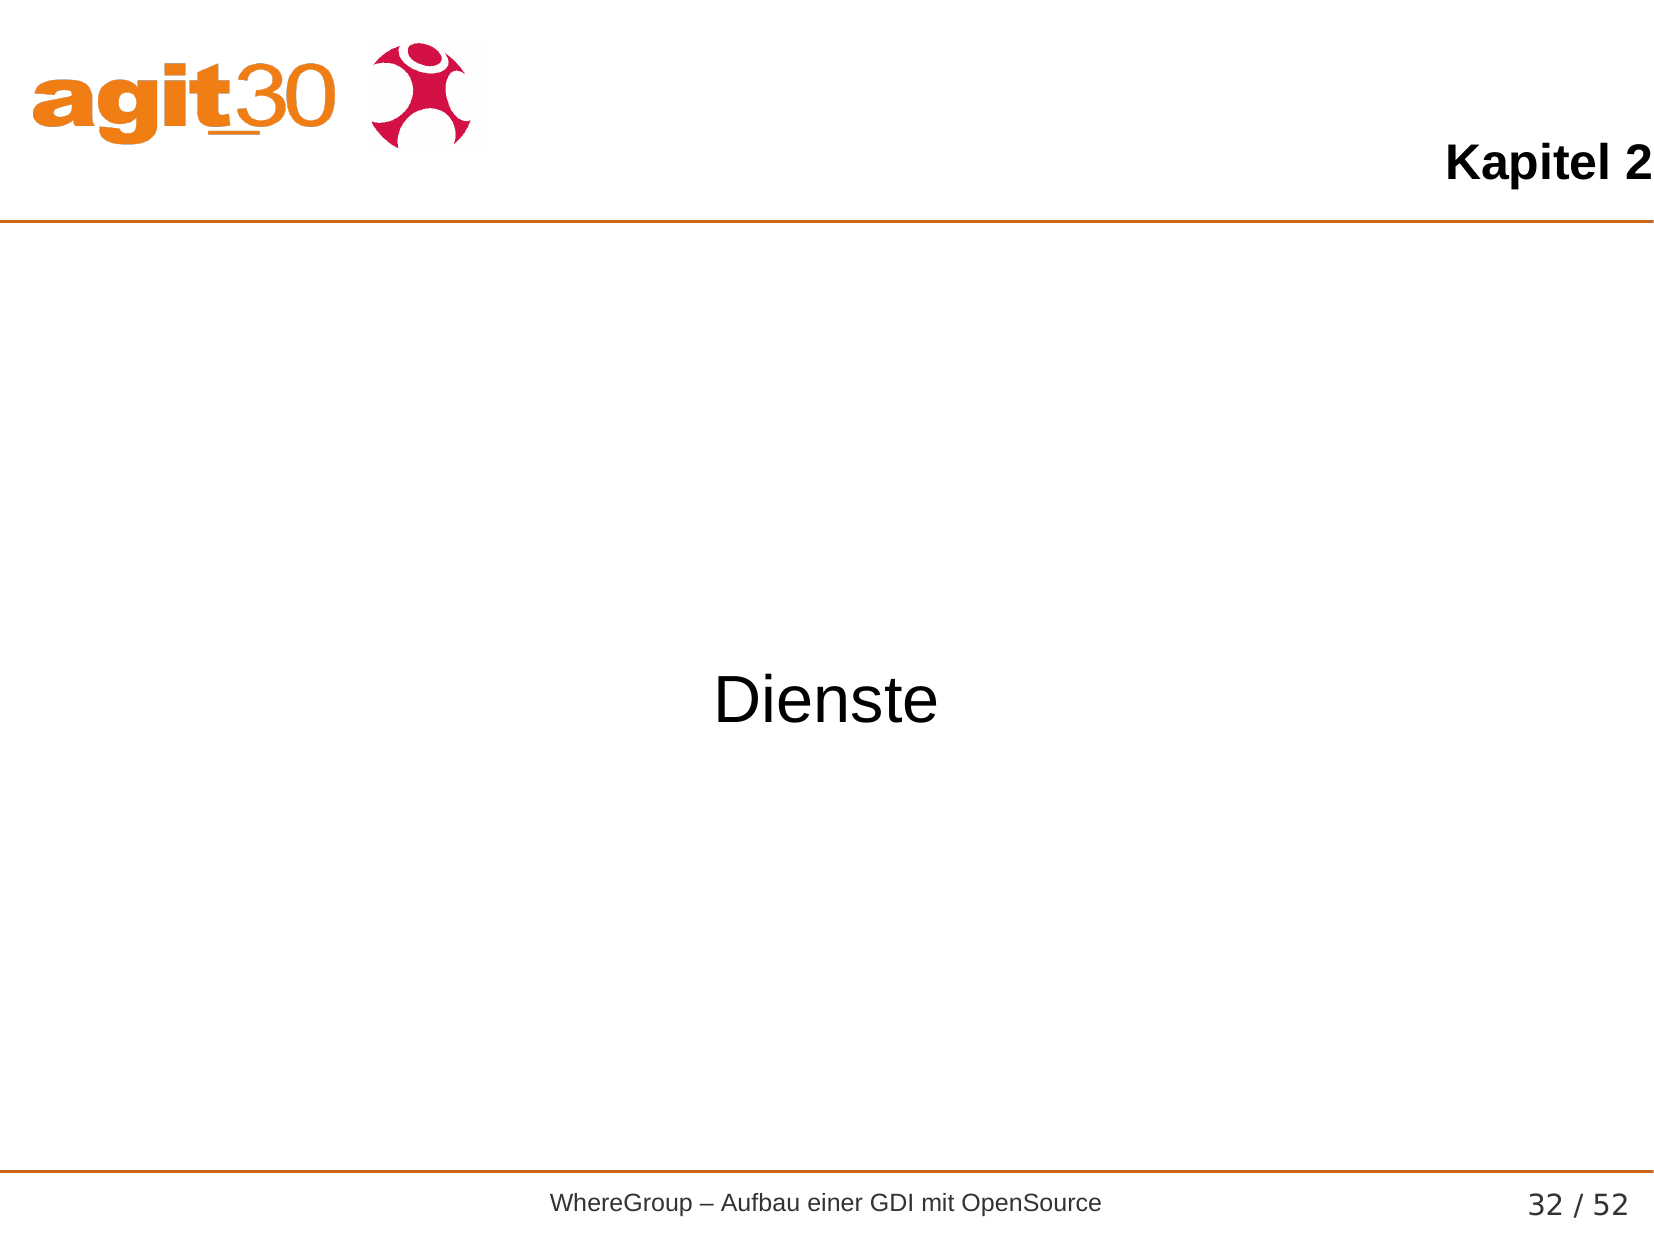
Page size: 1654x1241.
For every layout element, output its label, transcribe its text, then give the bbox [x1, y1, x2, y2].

subtitle Dienste [82, 290, 1571, 1109]
title Kapitel 2 [265, 118, 1654, 207]
picture [29, 58, 340, 148]
